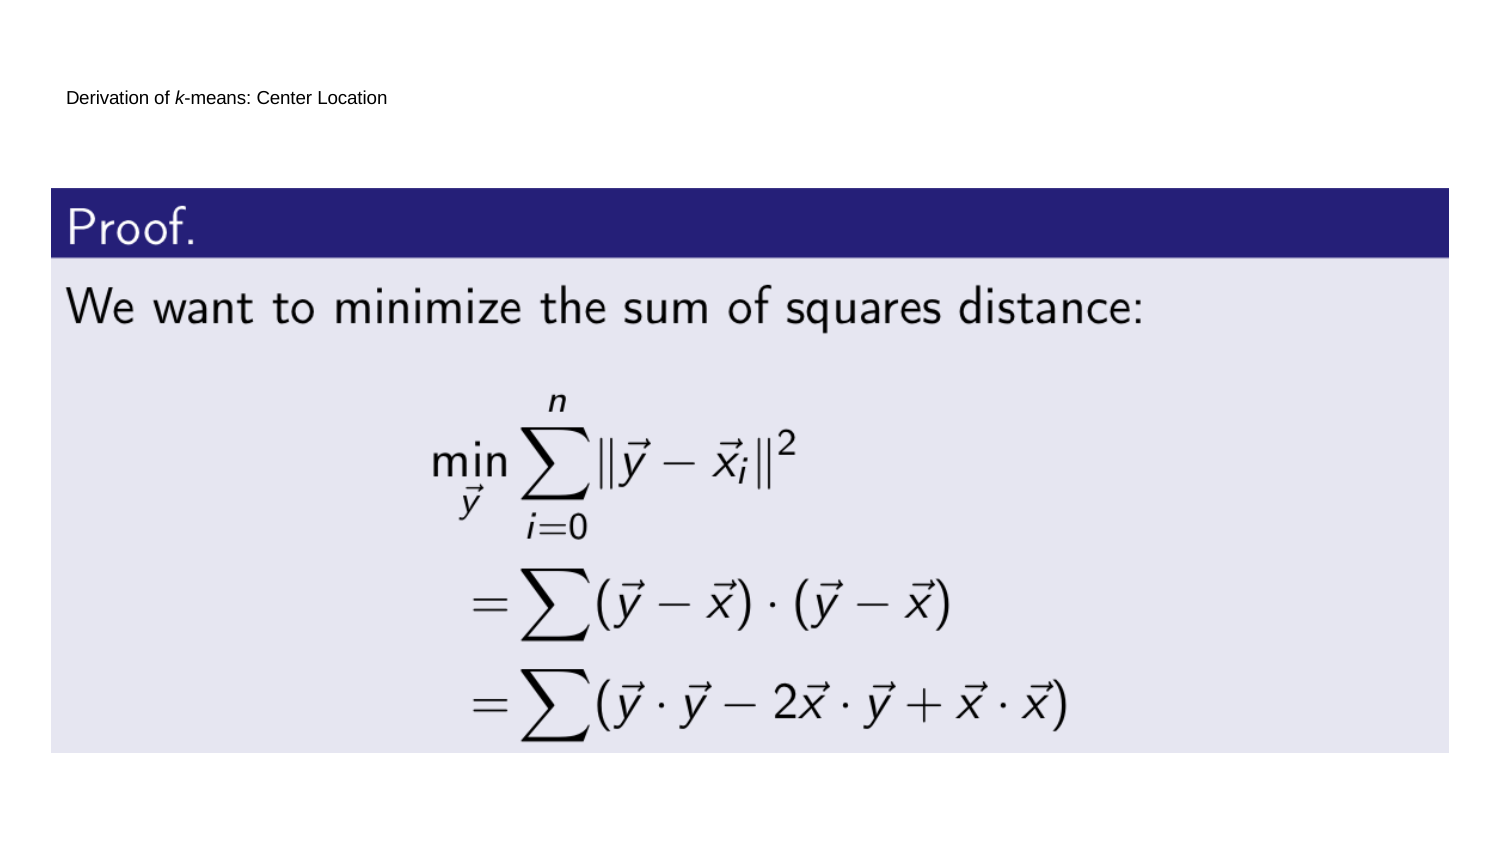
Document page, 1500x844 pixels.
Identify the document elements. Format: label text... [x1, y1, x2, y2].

picture [51, 188, 1449, 753]
title Derivation of k-means: Center Location [51, 72, 1449, 167]
